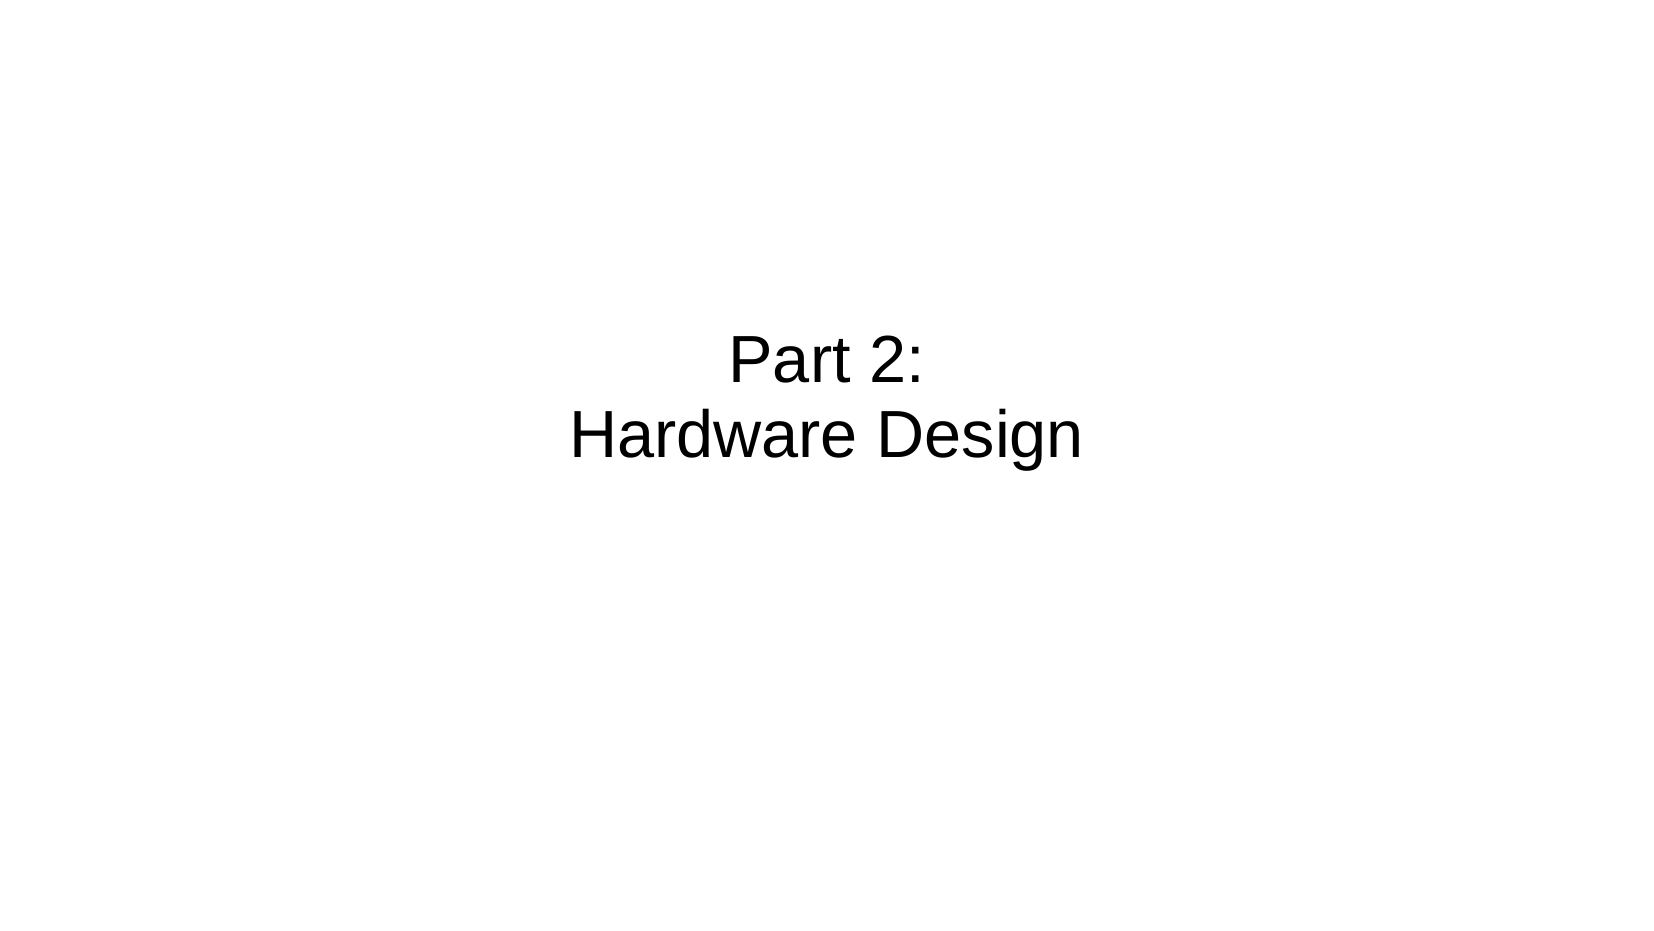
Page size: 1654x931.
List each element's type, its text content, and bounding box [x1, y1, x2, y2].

subtitle Part 2: Hardware Design [82, 37, 1571, 757]
